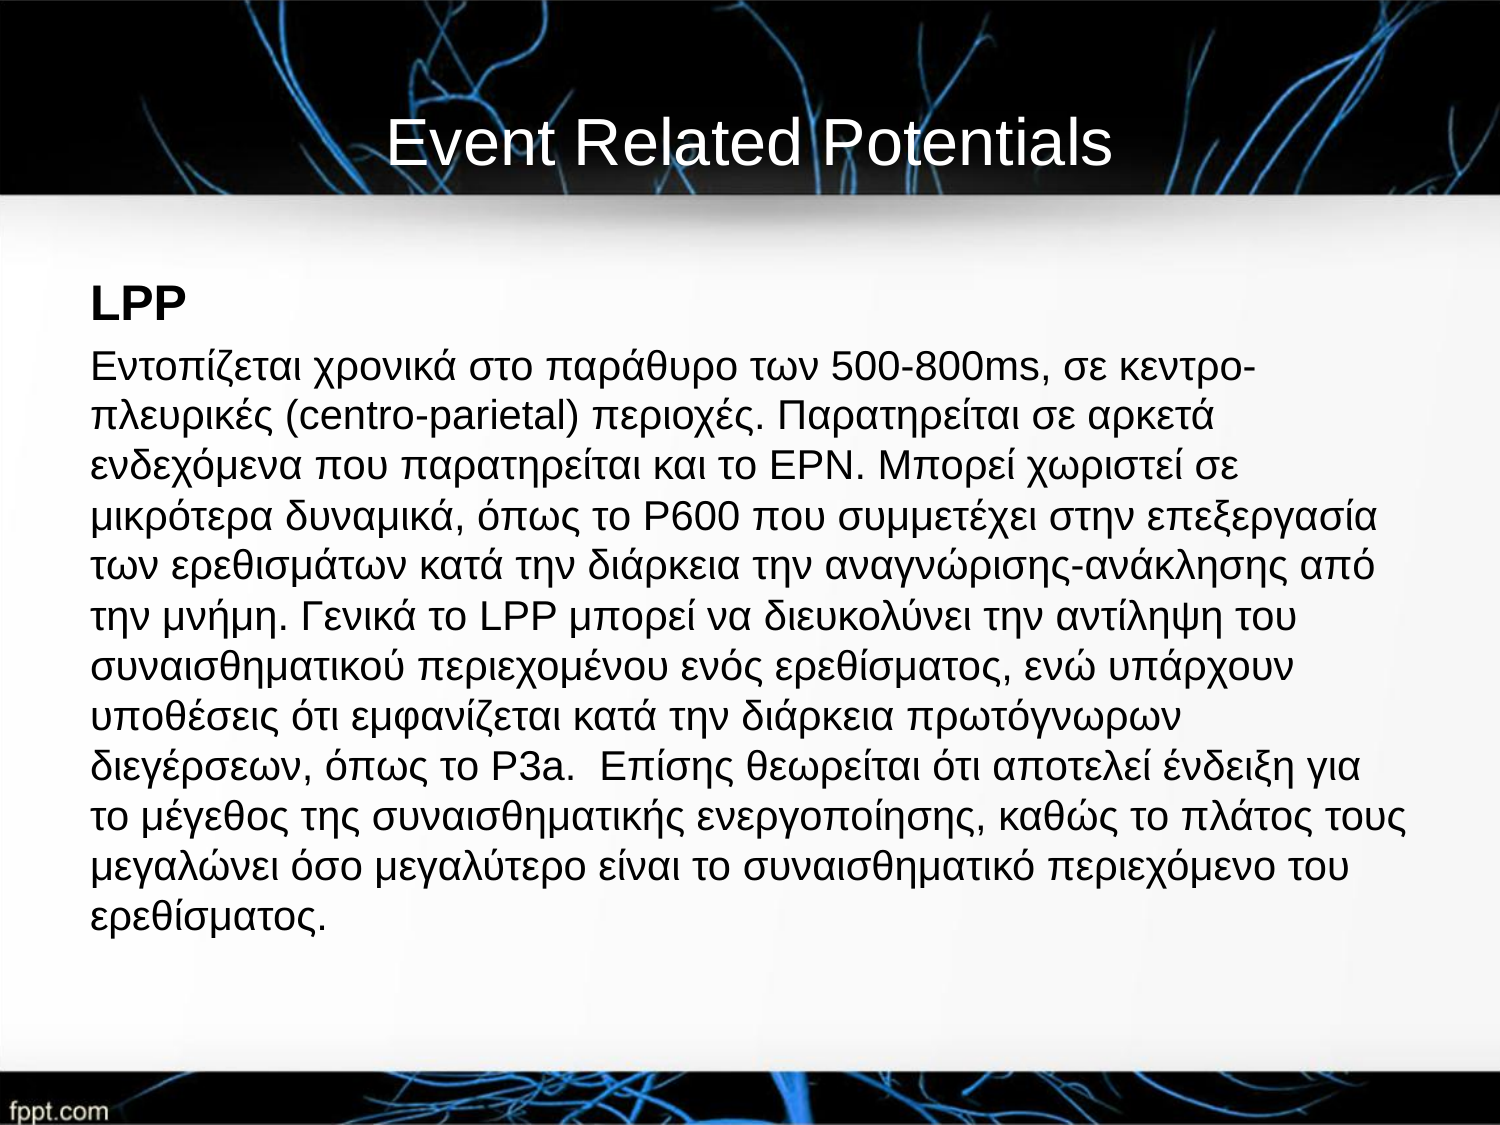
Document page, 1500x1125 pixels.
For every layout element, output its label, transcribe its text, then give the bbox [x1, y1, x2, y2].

title Event Related Potentials [75, 45, 1425, 233]
list LPP Εντοπίζεται χρονικά στο παράθυρο των 500-800ms, σε κεντρο-πλευρικές (centro-parietal) περιοχές. Παρατηρείται σε αρκετά ενδεχόμενα που παρατηρείται και το EPN. Μπορεί χωριστεί σε μικρότερα δυναμικά, όπως το P600 που συμμετέχει στην επεξεργασία των ερεθισμάτων κατά την διάρκεια την αναγνώρισης-ανάκλησης από την μνήμη. Γενικά το LPP μπορεί να διευκολύνει την αντίληψη του συναισθηματικού περιεχομένου ενός ερεθίσματος, ενώ υπάρχουν υποθέσεις ότι εμφανίζεται κατά την διάρκεια πρωτόγνωρων διεγέρσεων, όπως το P3a. Επίσης θεωρείται ότι αποτελεί ένδειξη για το μέγεθος της συναισθηματικής ενεργοποίησης, καθώς το πλάτος τους μεγαλώνει όσο μεγαλύτερο είναι το συναισθηματικό περιεχόμενο του ερεθίσματος. [75, 262, 1425, 1005]
picture [0, 0, 1500, 1125]
